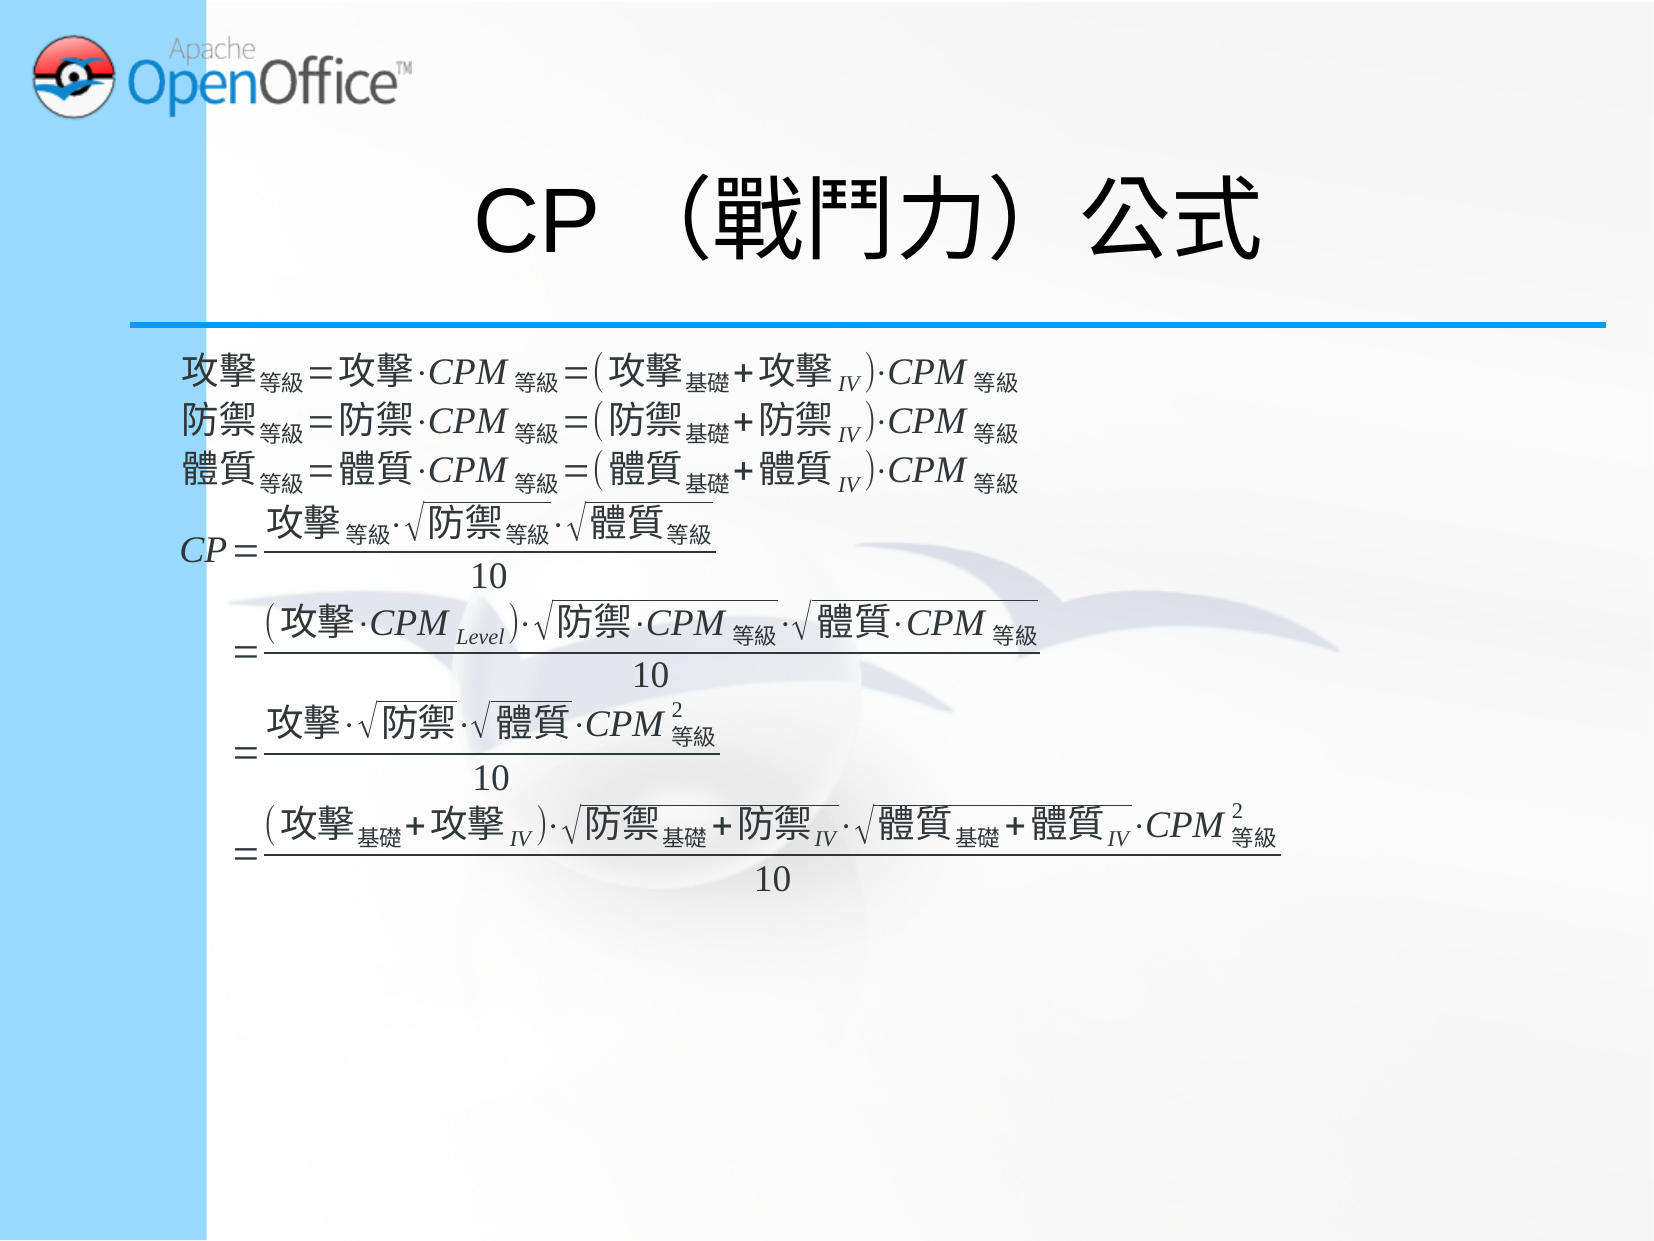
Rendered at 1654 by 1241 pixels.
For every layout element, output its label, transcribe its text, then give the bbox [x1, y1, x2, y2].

title CP（戰鬥力）公式 [165, 108, 1571, 316]
picture [31, 2, 1654, 1241]
chart [165, 349, 1571, 1168]
